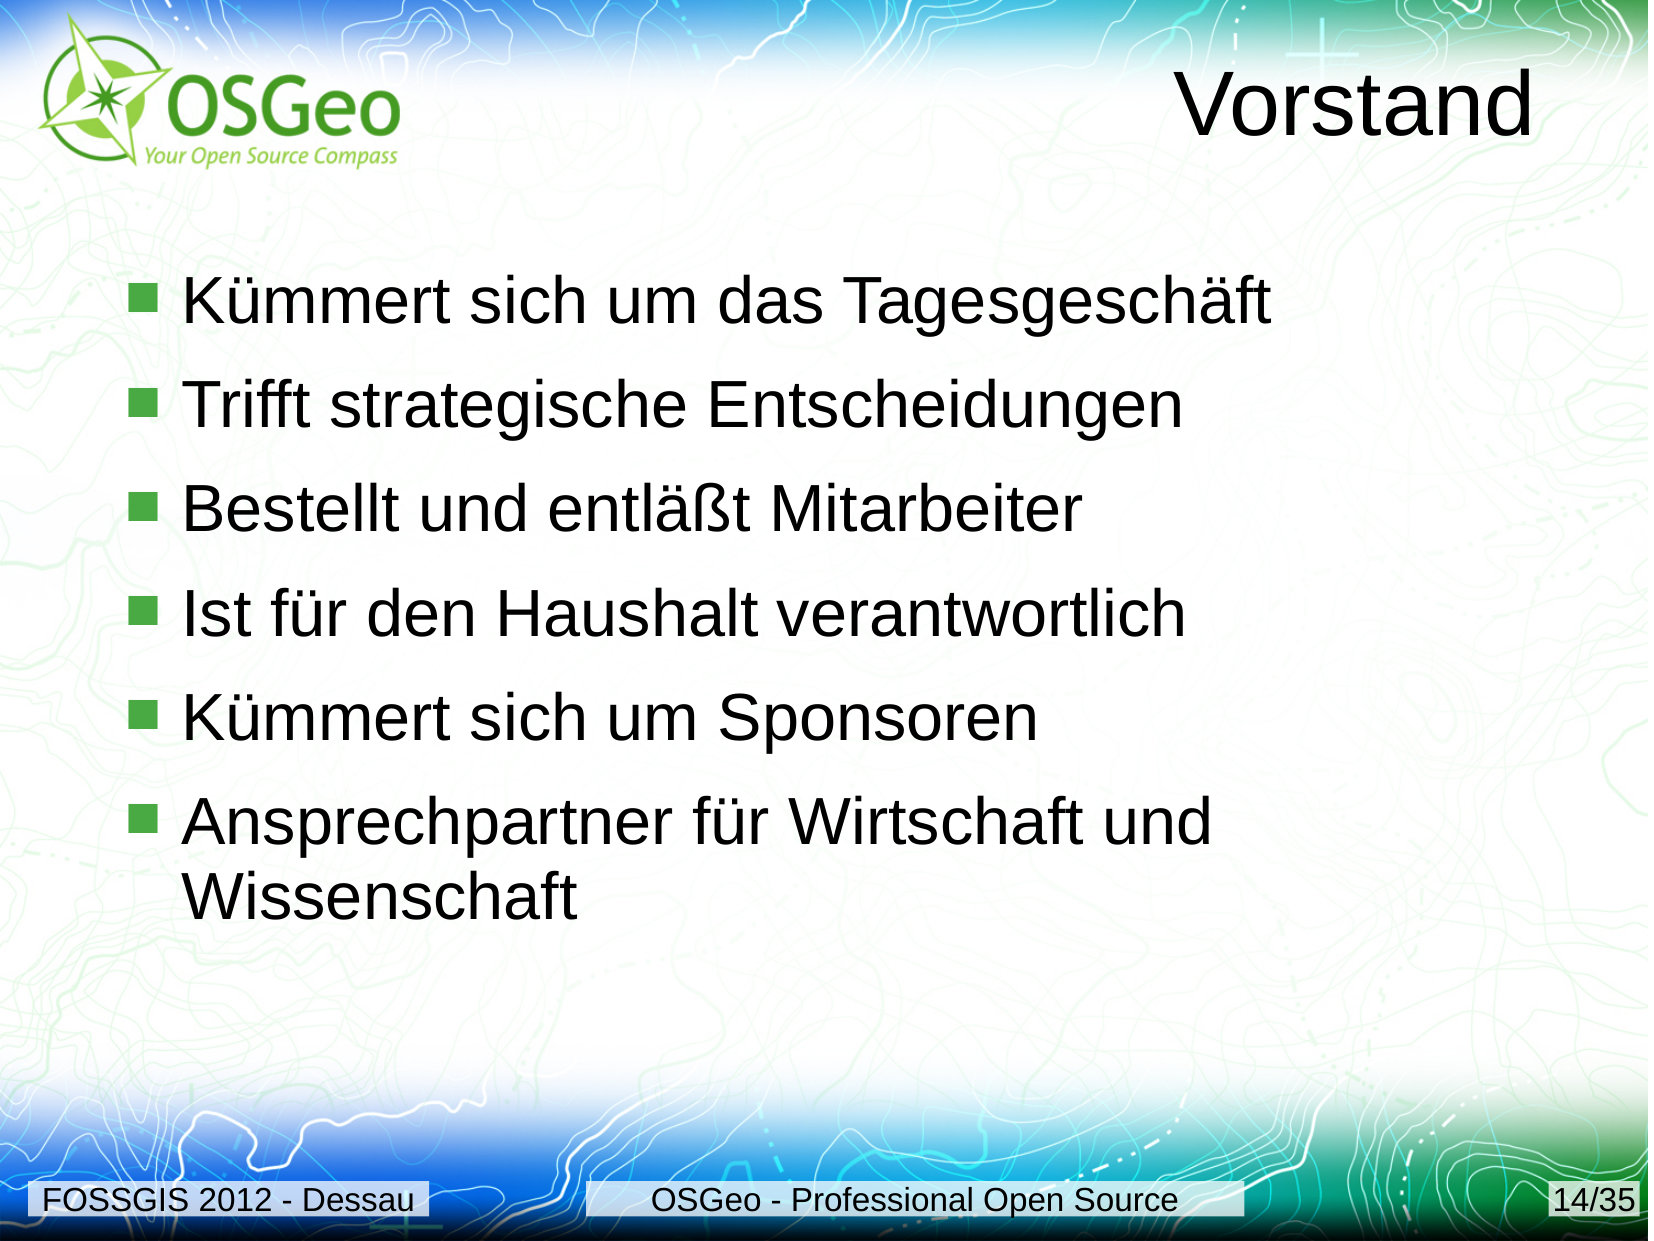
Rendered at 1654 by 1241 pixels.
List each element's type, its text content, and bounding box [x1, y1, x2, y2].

title Vorstand [430, 29, 1536, 178]
list Kümmert sich um das Tagesgeschäft Trifft strategische Entscheidungen Bestellt und entläßt Mitarbeiter Ist für den Haushalt verantwortlich Kümmert sich um Sponsoren Ansprechpartner für Wirtschaft und Wissenschaft [110, 262, 1595, 1055]
picture [0, 0, 1648, 1241]
